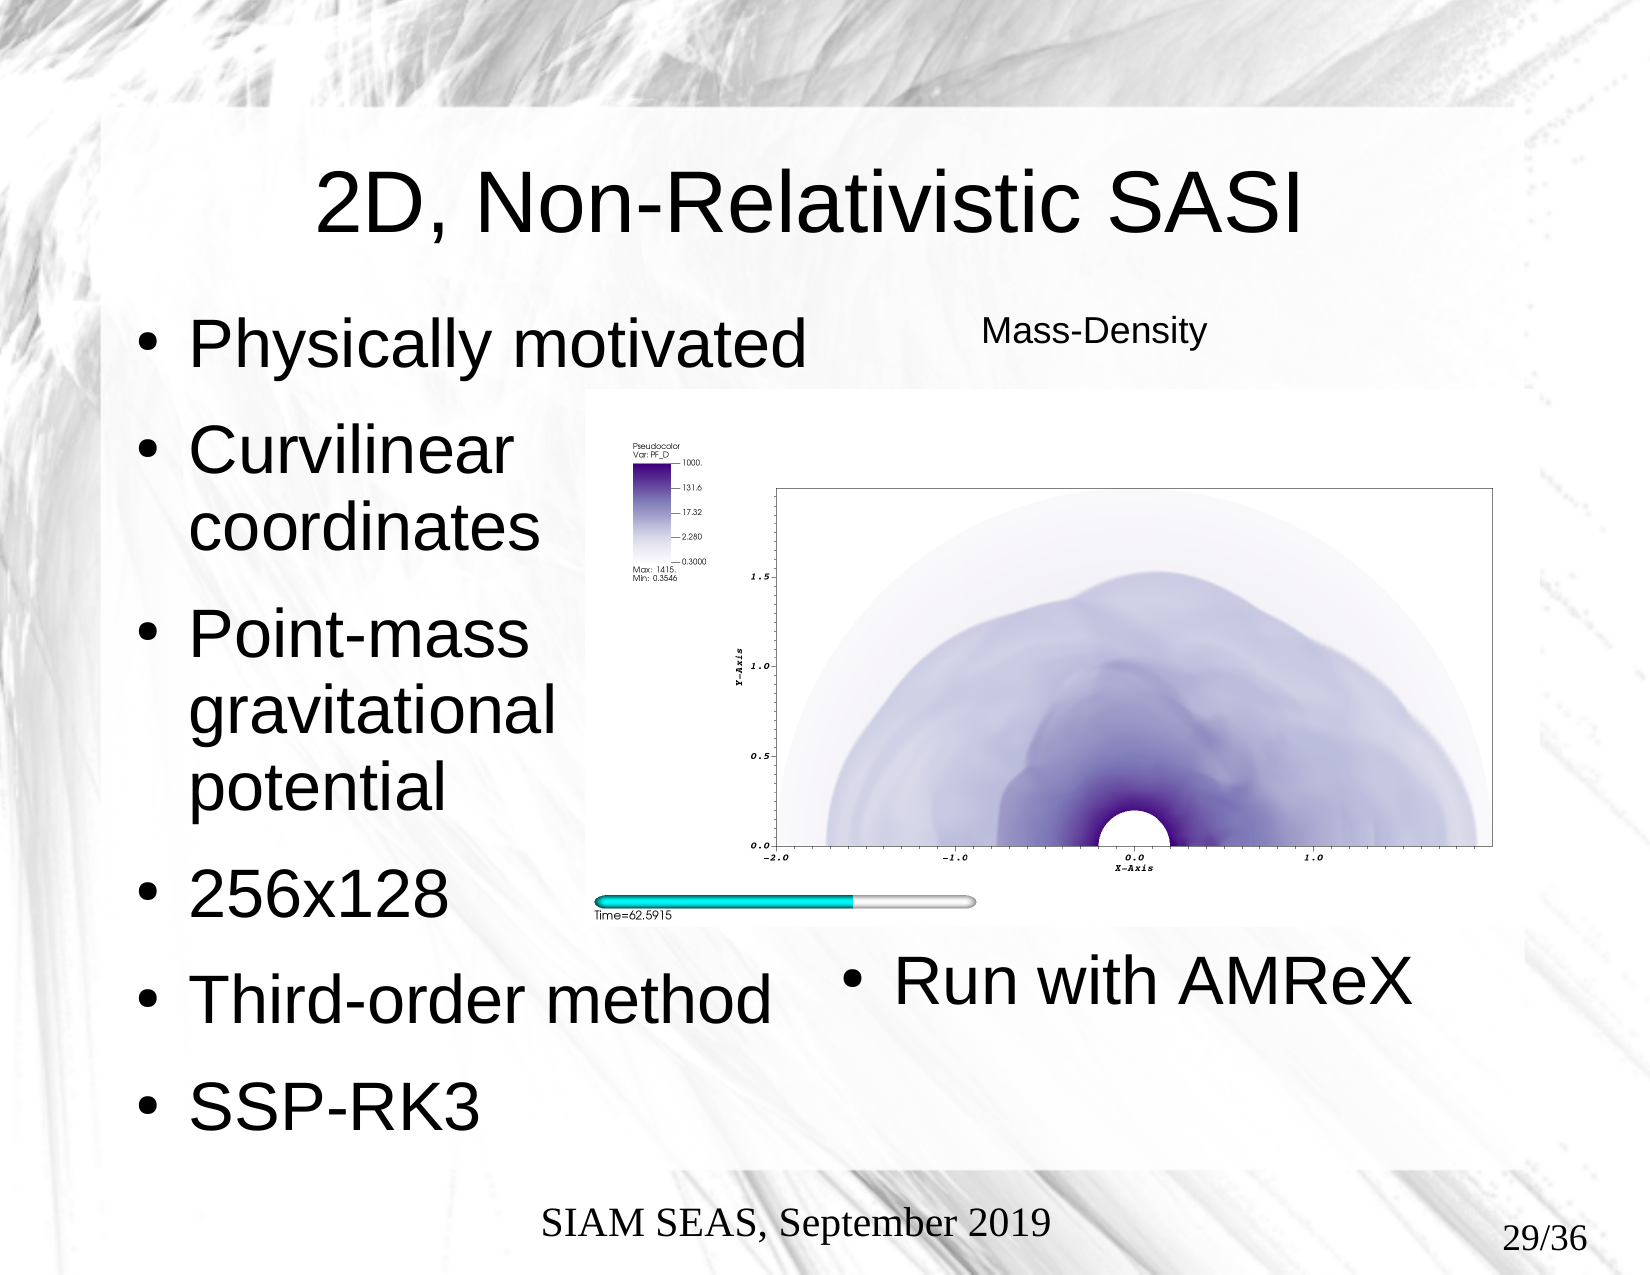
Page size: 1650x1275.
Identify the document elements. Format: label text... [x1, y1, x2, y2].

list Physically motivated Curvilinear coordinates Point-mass gravitational potential 256x128 Third-order method SSP-RK3 [117, 305, 826, 1146]
text_box Mass-Density [866, 302, 1323, 360]
picture [0, 0, 1650, 1275]
list Run with AMReX [822, 942, 1531, 1153]
title 2D, Non-Relativistic SASI [117, 115, 1503, 288]
